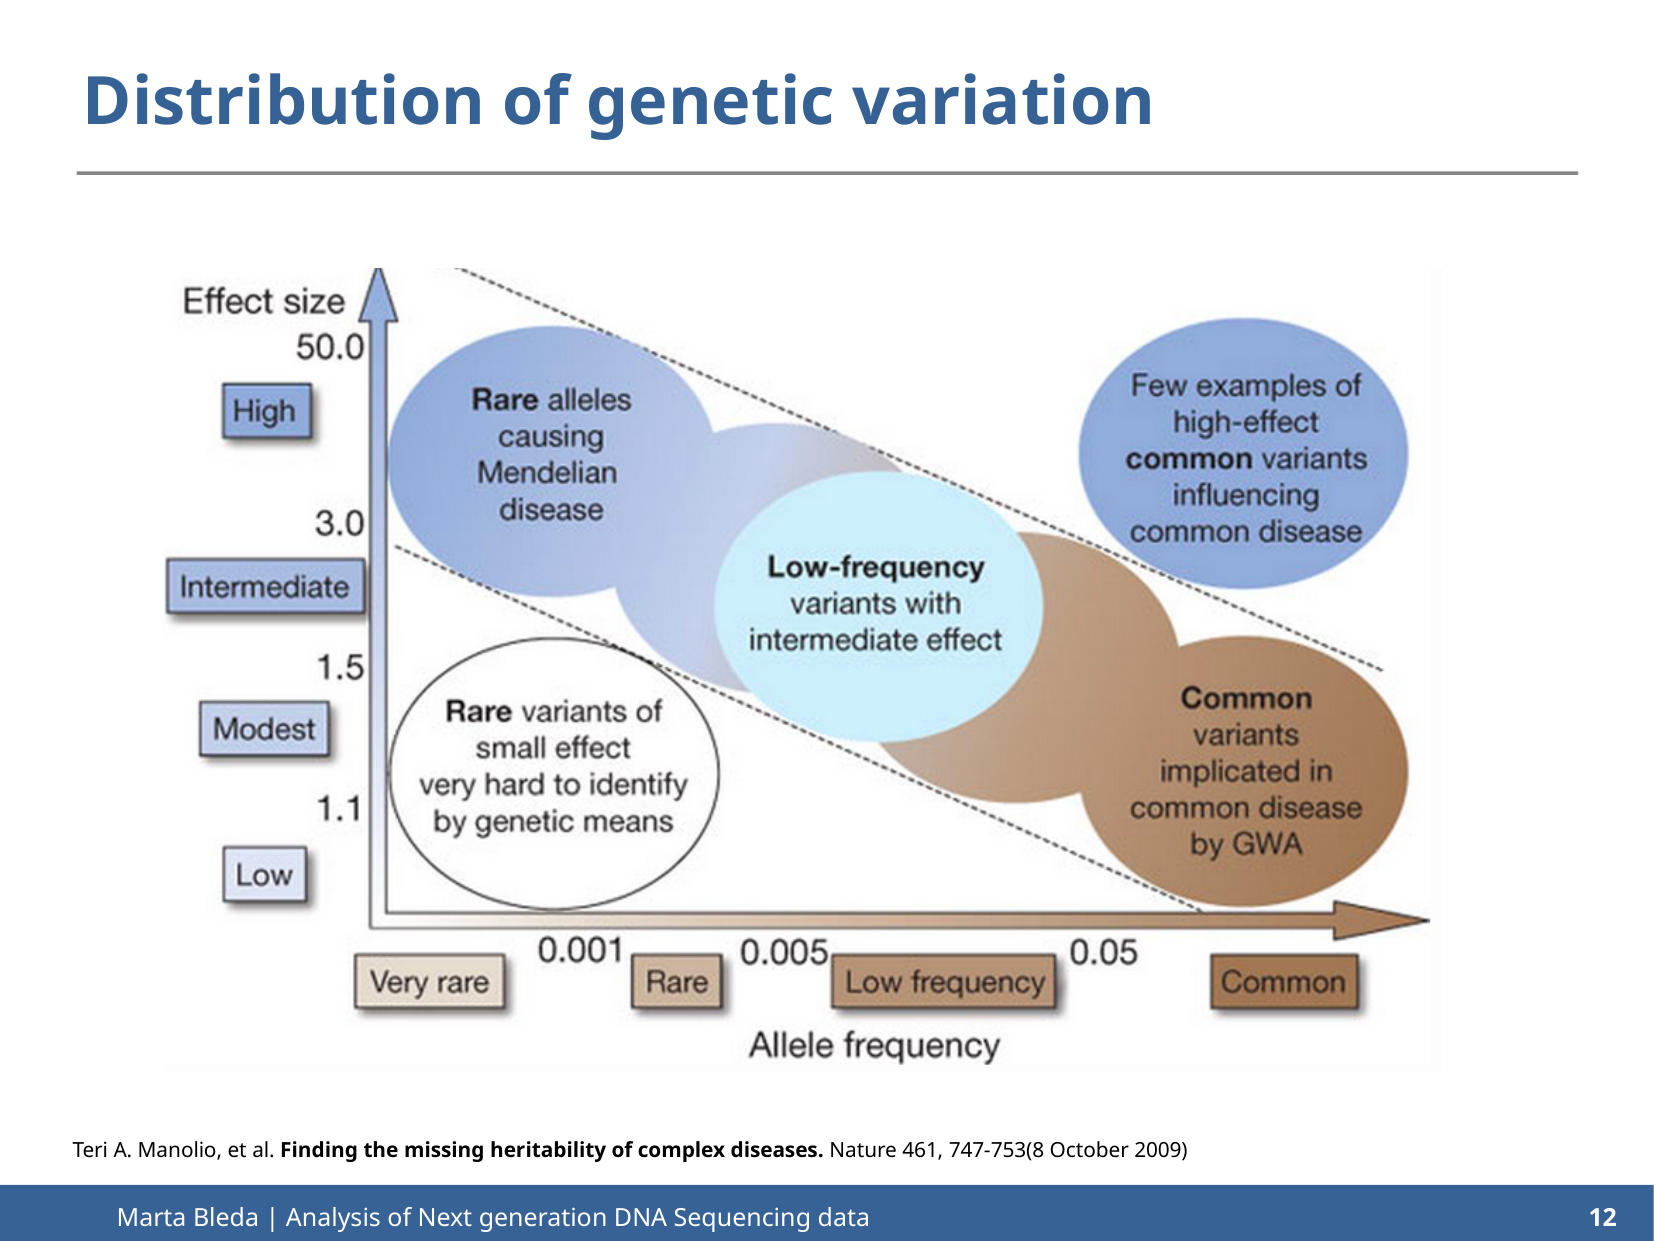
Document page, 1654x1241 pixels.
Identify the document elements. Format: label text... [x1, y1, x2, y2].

picture [163, 268, 1443, 1072]
picture [74, 170, 1580, 175]
title Distribution of genetic variation [82, 49, 1571, 148]
text_box Teri A. Manolio, et al. Finding the missing heritability of complex diseases. Nature 461, 747-753(8 October 2009) [57, 1128, 1243, 1168]
